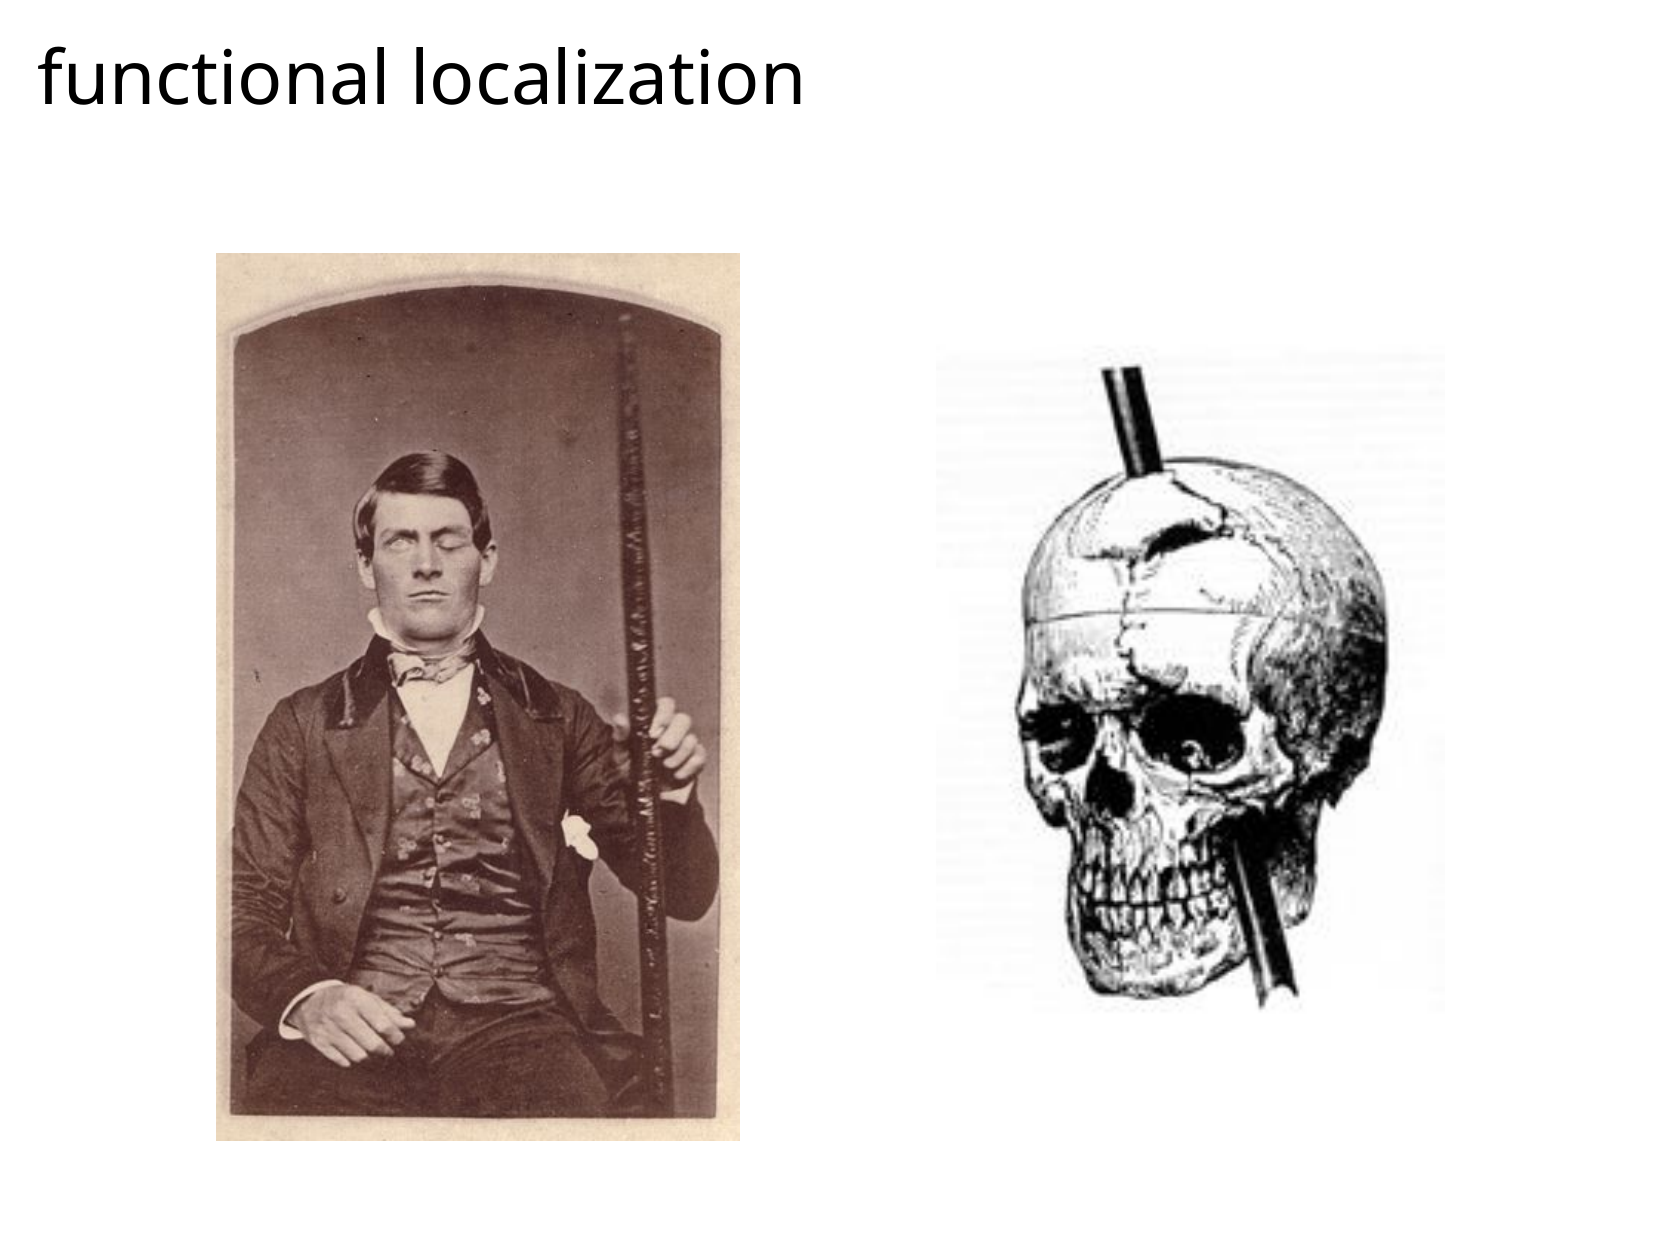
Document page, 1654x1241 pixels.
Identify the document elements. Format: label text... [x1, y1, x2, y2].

picture [216, 253, 740, 1141]
title functional localization [37, 0, 1613, 151]
picture [936, 322, 1445, 1044]
